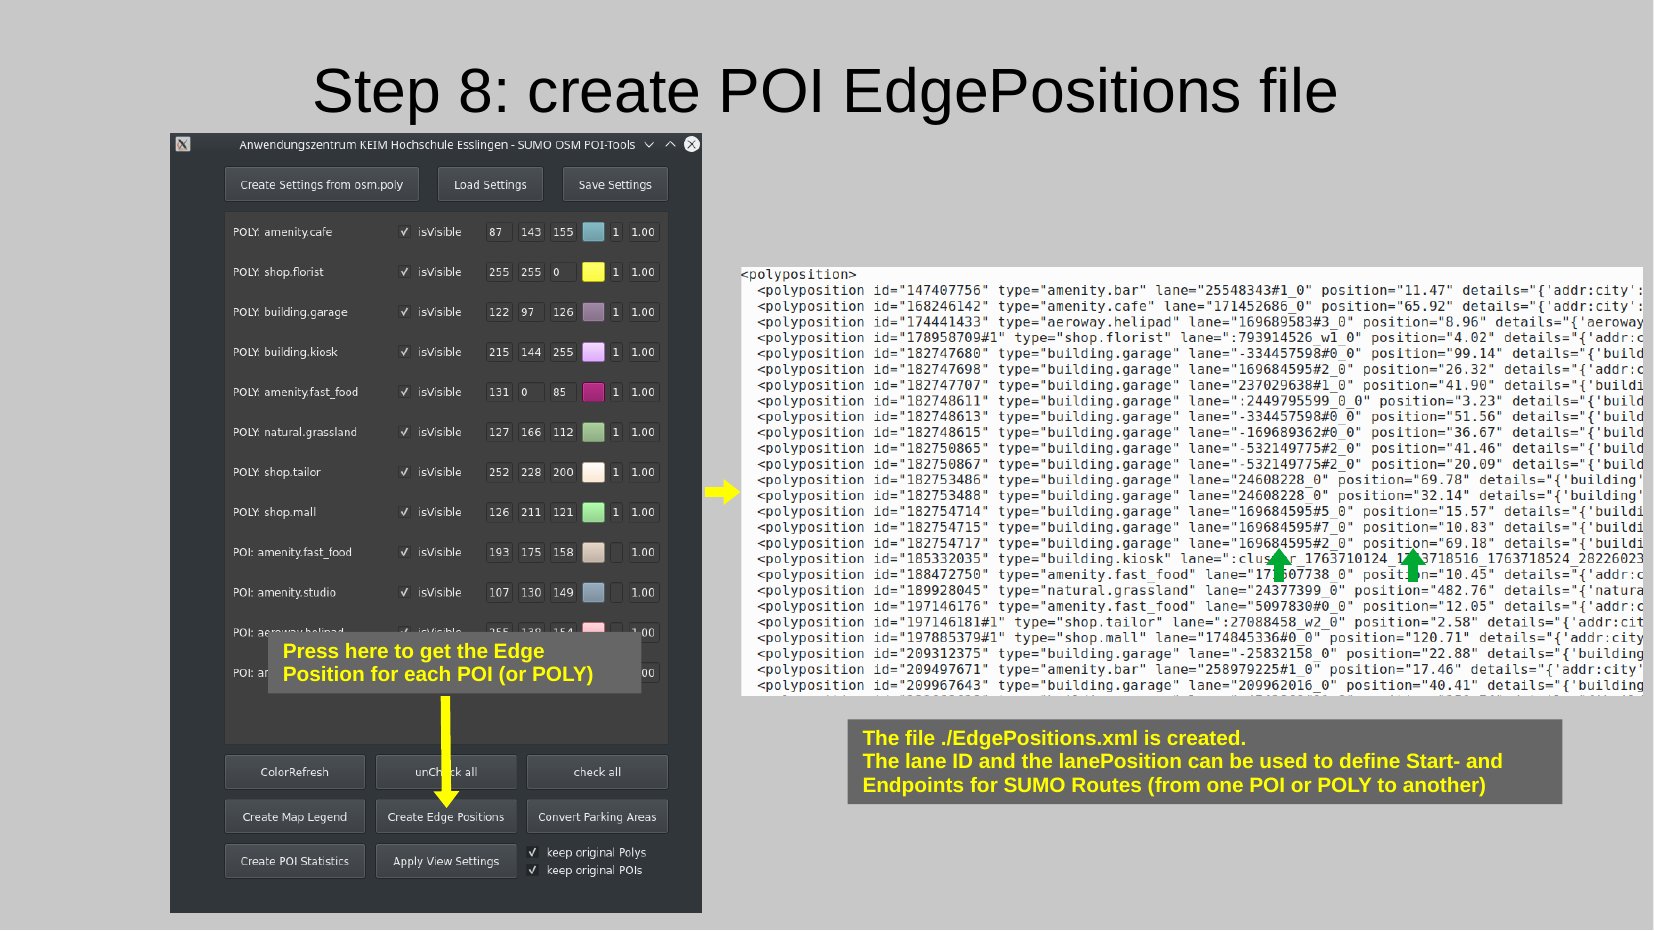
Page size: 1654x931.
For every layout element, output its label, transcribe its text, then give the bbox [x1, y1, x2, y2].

text_box Press here to get the Edge Position for each POI (or POLY) [268, 631, 642, 694]
text_box The file ./EdgePositions.xml is created. The lane ID and the lanePosition can be used to define Start- and Endpoints for SUMO Routes (from one POI or POLY to another) [847, 719, 1563, 805]
title Step 8: create POI EdgePositions file [82, 37, 1571, 146]
picture [741, 267, 1643, 696]
picture [170, 133, 702, 913]
